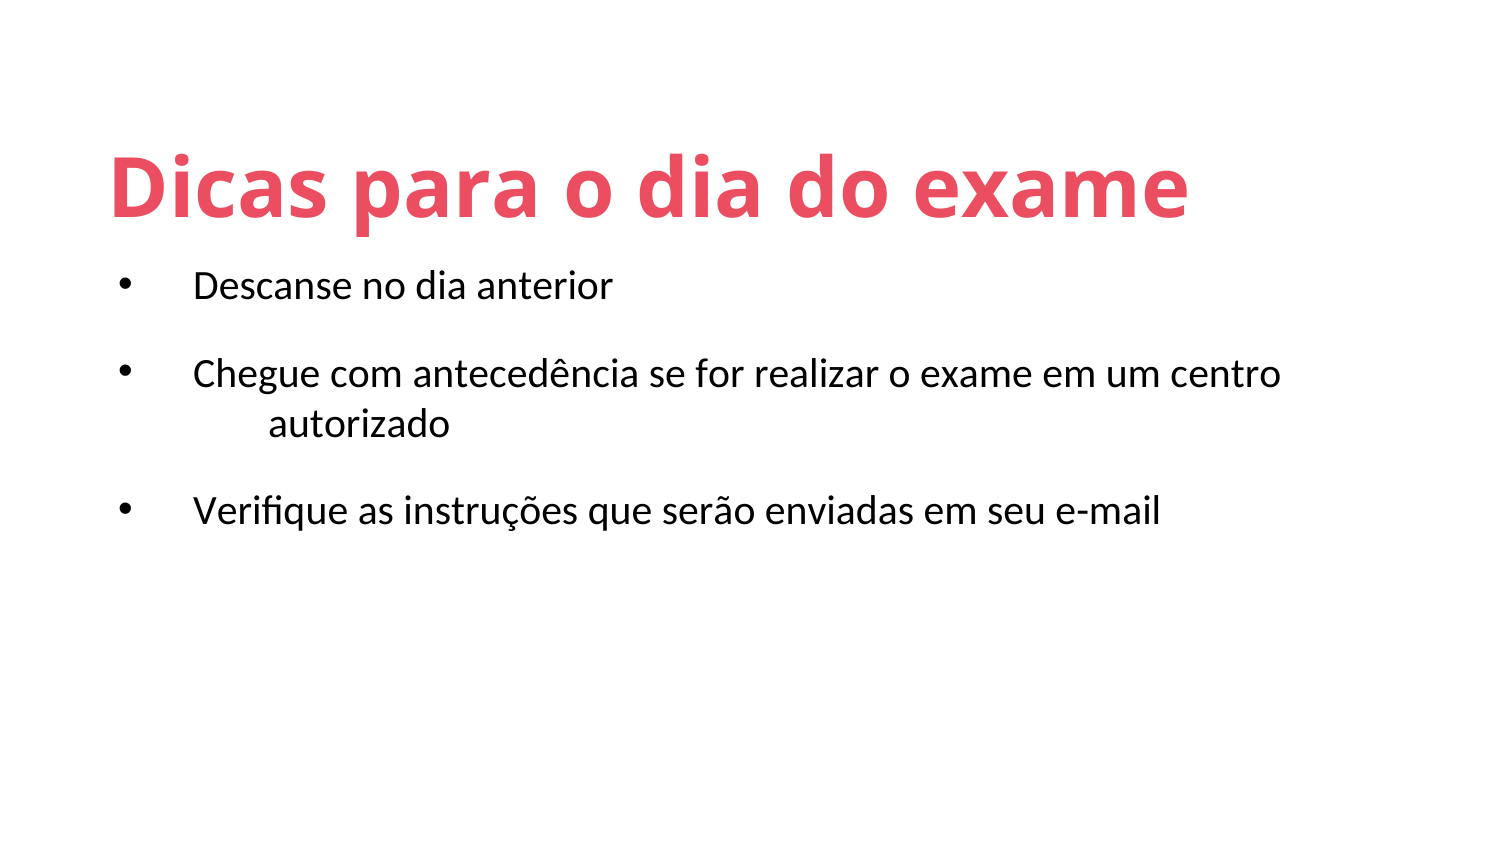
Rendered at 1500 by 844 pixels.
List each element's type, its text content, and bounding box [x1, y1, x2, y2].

text_box Dicas para o dia do exame [92, 104, 1408, 243]
text_box Descanse no dia anterior Chegue com antecedência se for realizar o exame em um centro autorizado Verifique as instruções que serão enviadas em seu e-mail [103, 242, 1408, 780]
